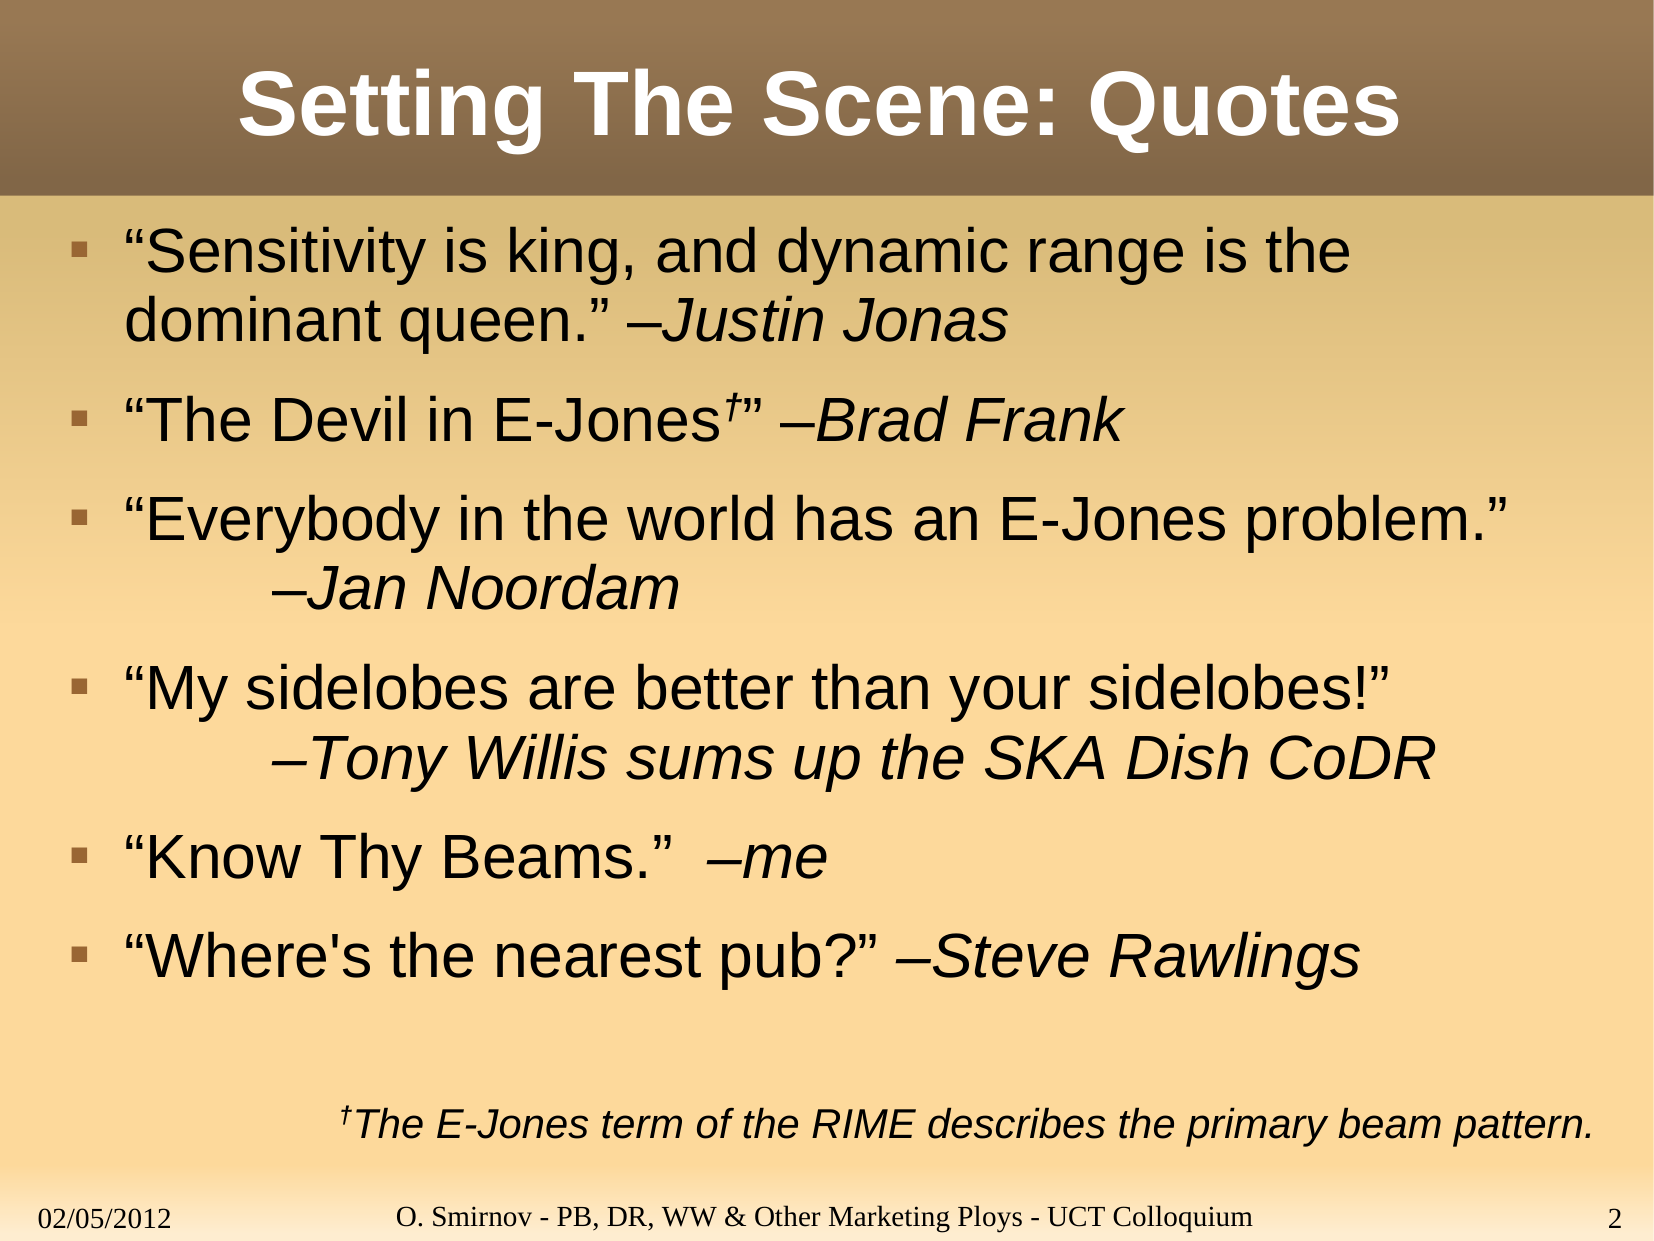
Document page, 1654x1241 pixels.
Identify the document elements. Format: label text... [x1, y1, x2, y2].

list “Sensitivity is king, and dynamic range is the dominant queen.” –Justin Jonas “The Devil in E-Jones†” –Brad Frank “Everybody in the world has an E-Jones problem.” –Jan Noordam “My sidelobes are better than your sidelobes!” –Tony Willis sums up the SKA Dish CoDR “Know Thy Beams.” –me “Where's the nearest pub?” –Steve Rawlings †The E-Jones term of the RIME describes the primary beam pattern. [53, 215, 1613, 1153]
picture [0, 0, 1654, 1241]
title Setting The Scene: Quotes [76, 7, 1565, 200]
